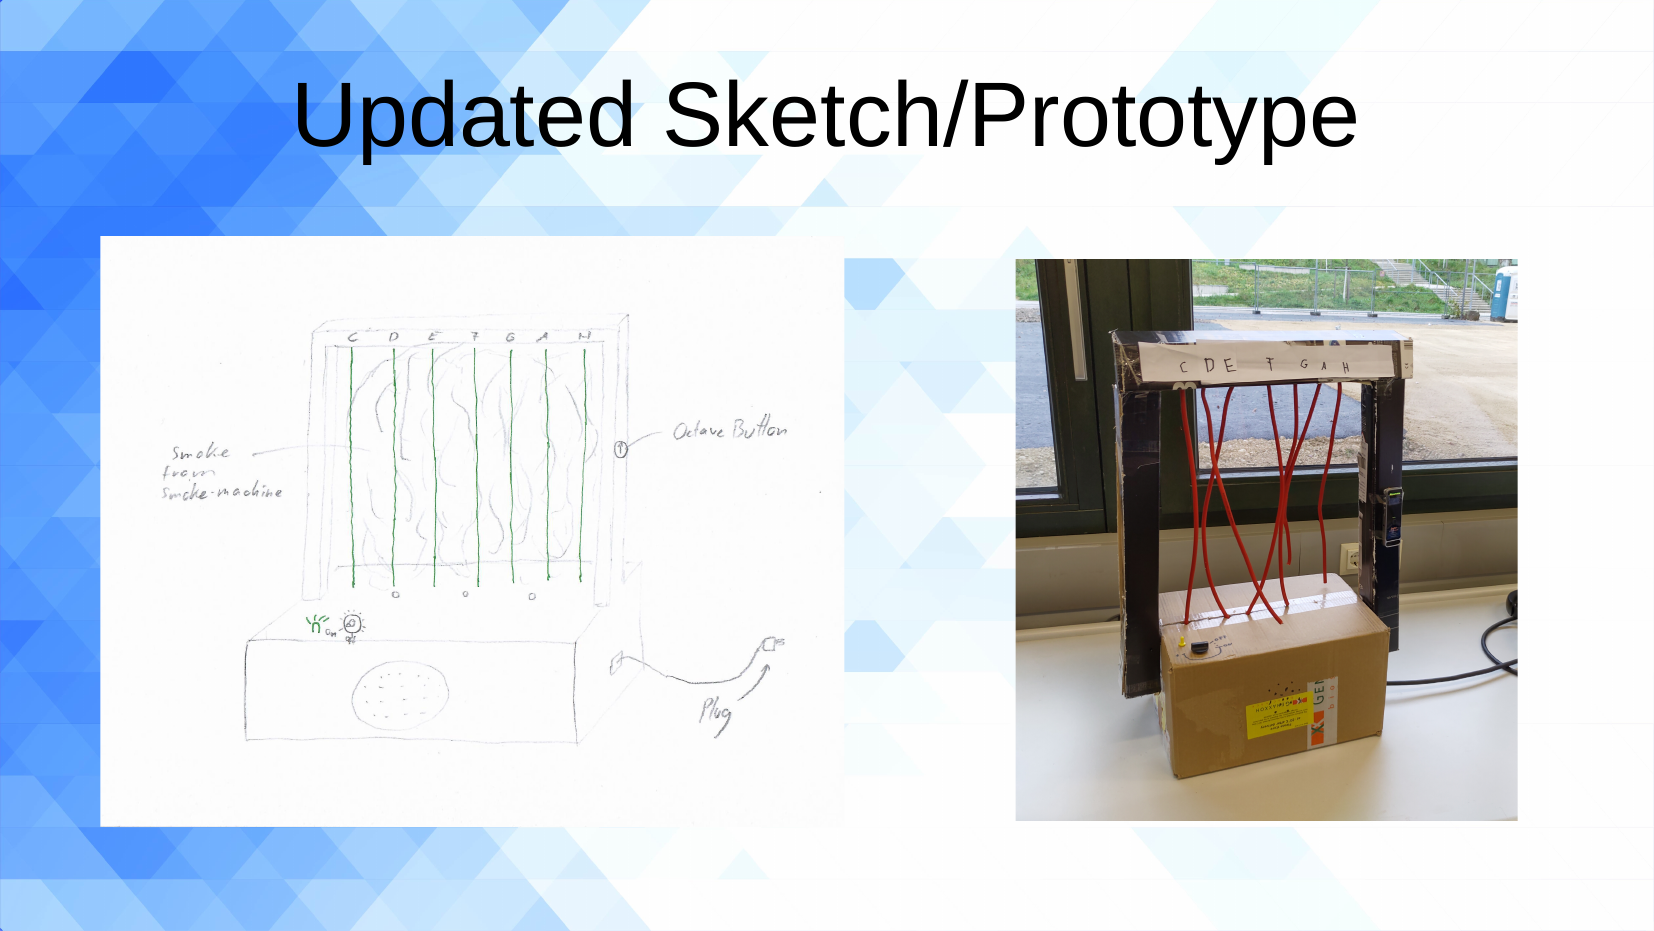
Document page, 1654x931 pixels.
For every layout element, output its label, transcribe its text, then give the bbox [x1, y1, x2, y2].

title Updated Sketch/Prototype [82, 37, 1571, 193]
picture [0, 0, 1654, 931]
